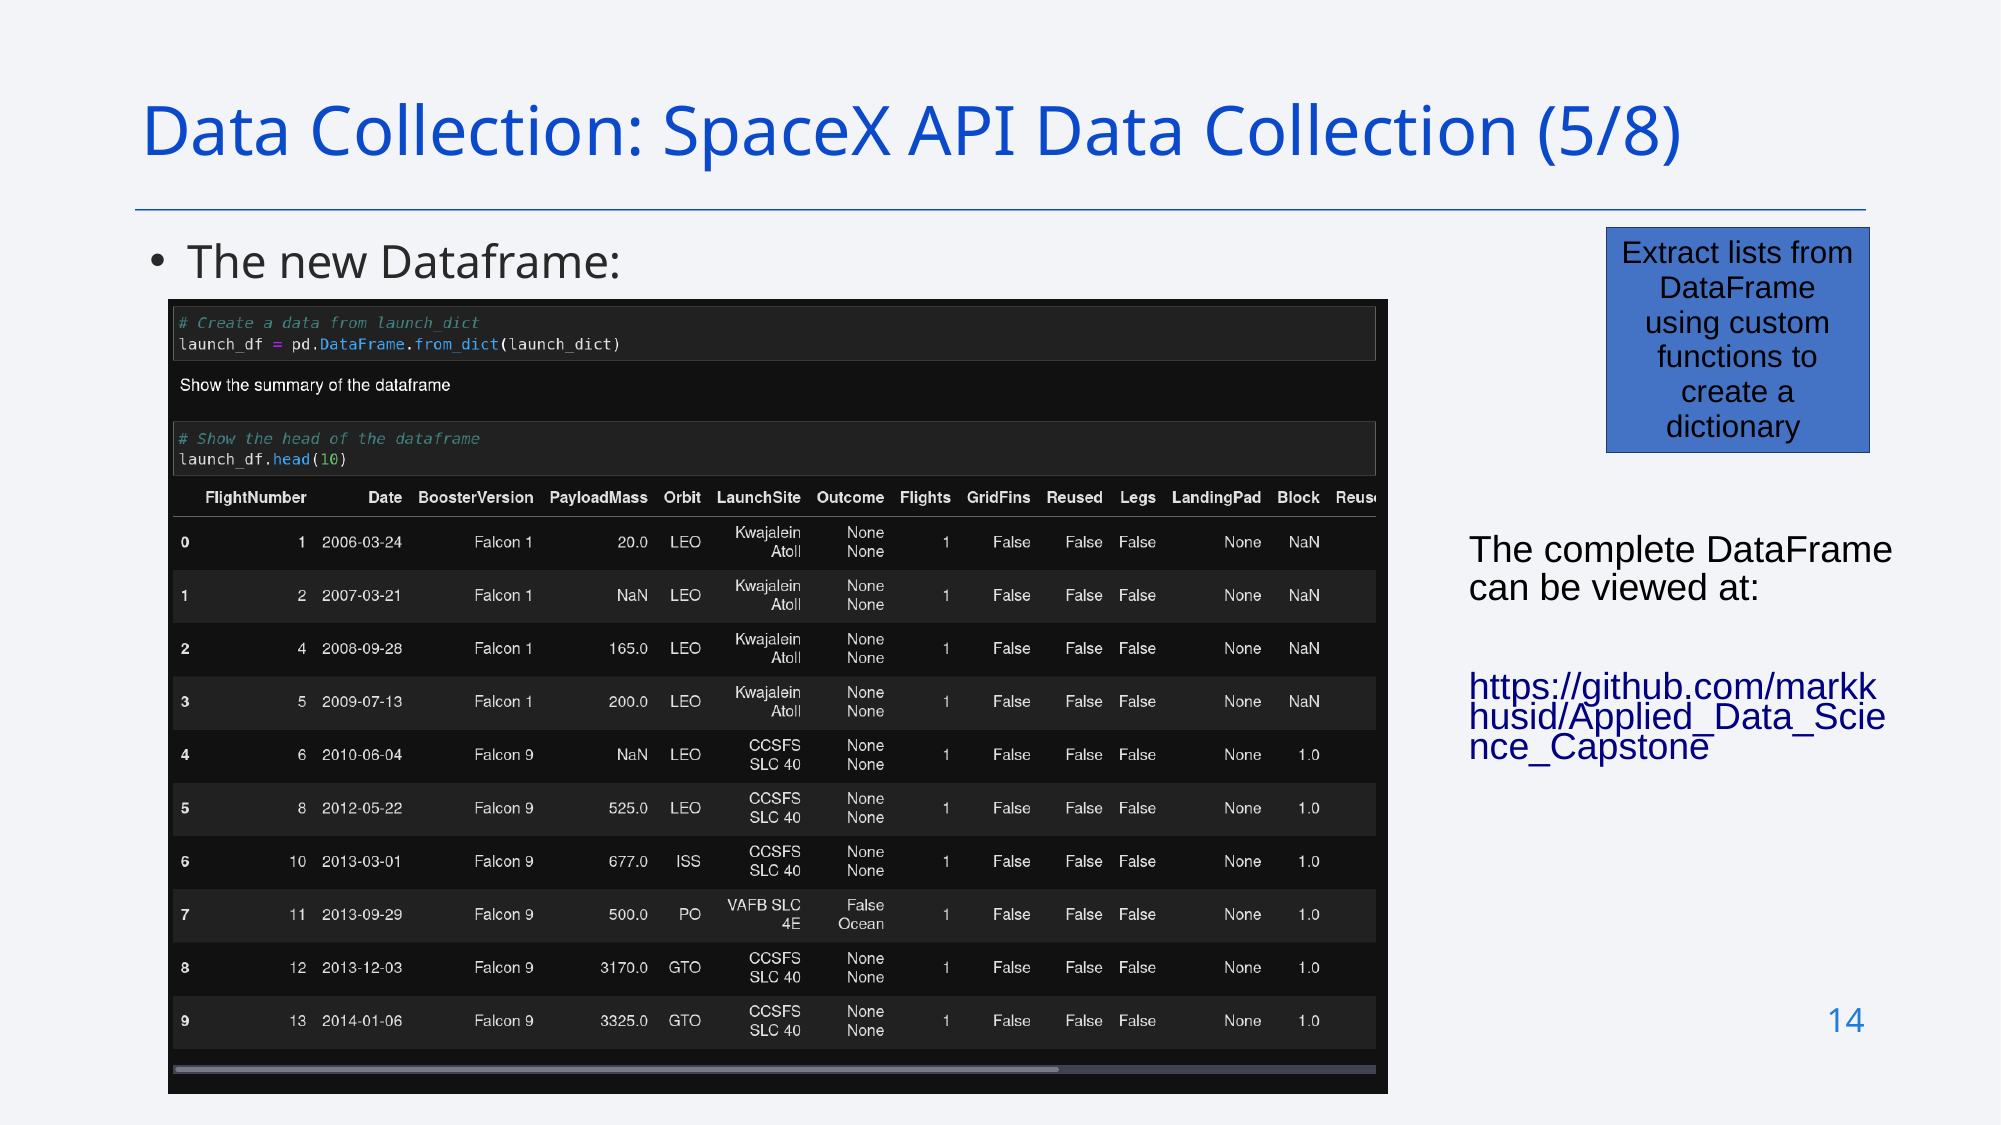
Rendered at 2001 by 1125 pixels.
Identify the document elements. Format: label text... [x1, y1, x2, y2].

picture [0, 0, 2001, 1125]
list The new Dataframe: [134, 224, 1463, 617]
text_box Extract lists from DataFrame using custom functions to create a dictionary [1606, 227, 1870, 453]
text_box Data Collection: SpaceX API Data Collection (5/8) [126, 88, 1852, 179]
text_box The complete DataFrame can be viewed at: https://github.com/markkhusid/Applied_Data_Science_Capstone [1312, 525, 1913, 826]
